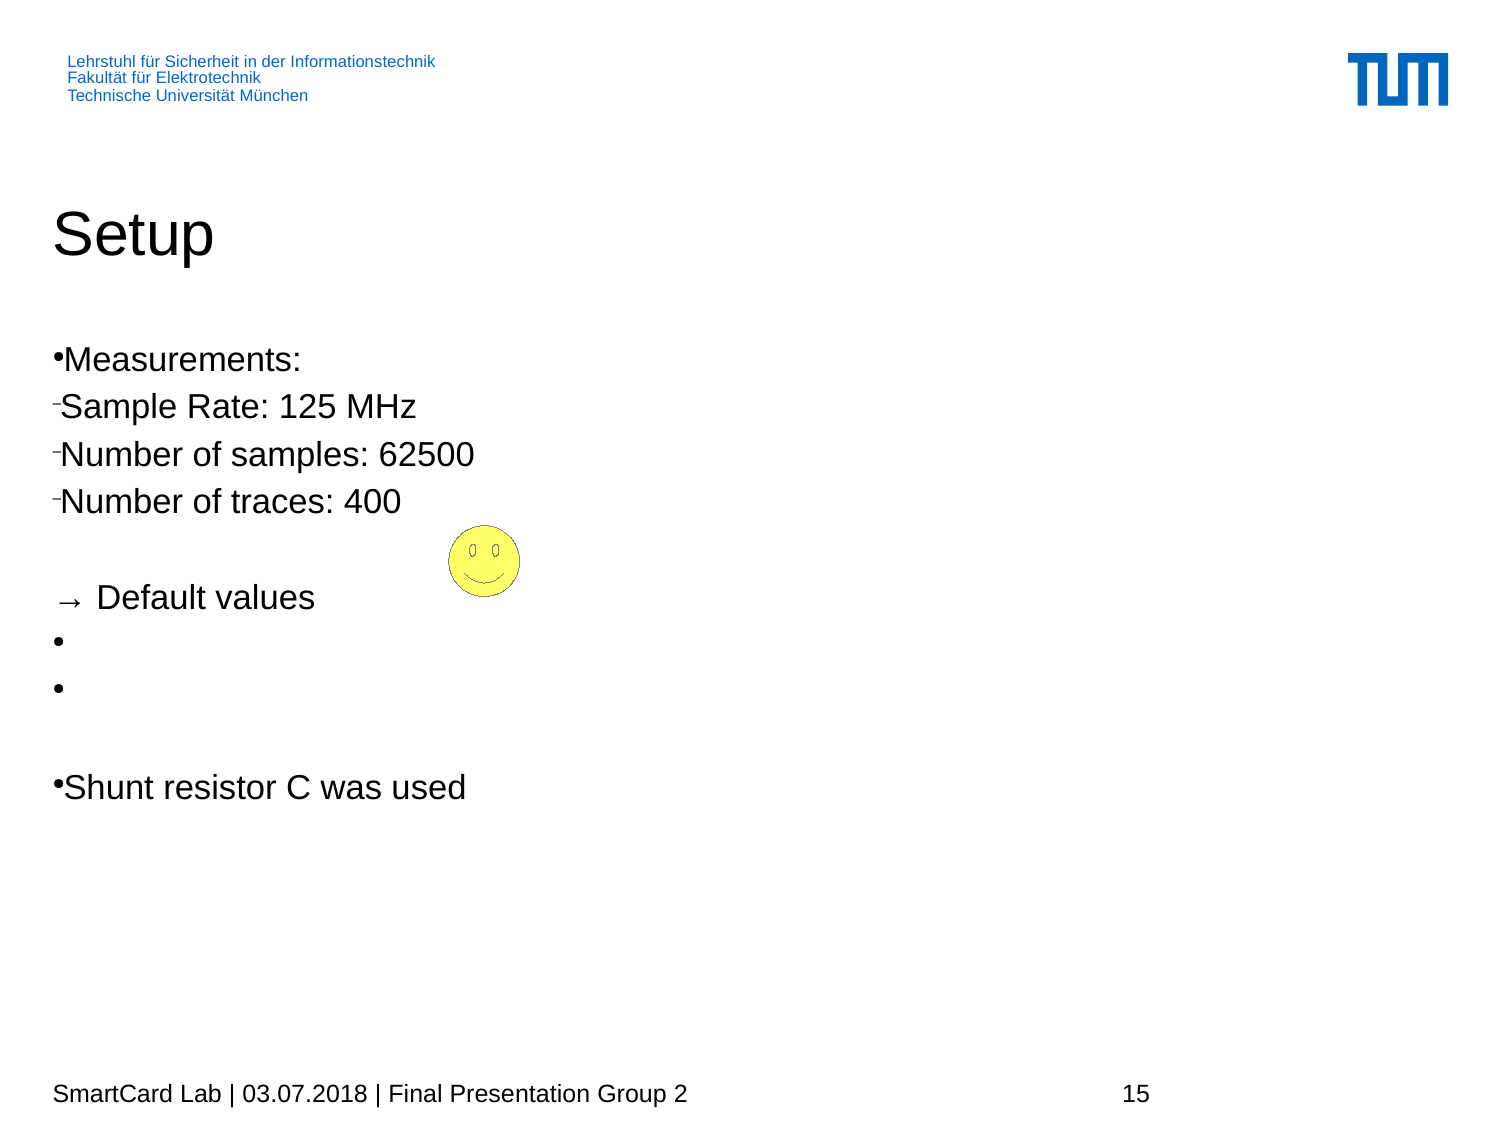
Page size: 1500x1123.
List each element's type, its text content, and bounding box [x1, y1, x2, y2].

title Setup [52, 192, 1453, 268]
text_box <number> [1122, 1062, 1459, 1123]
text_box [448, 525, 520, 597]
text_box SmartCard Lab | 03.07.2018 | Final Presentation Group 2 [52, 1062, 1116, 1123]
list Measurements: Sample Rate: 125 MHz Number of samples: 62500 Number of traces: 400 → Default values Shunt resistor C was used [52, 330, 1453, 807]
